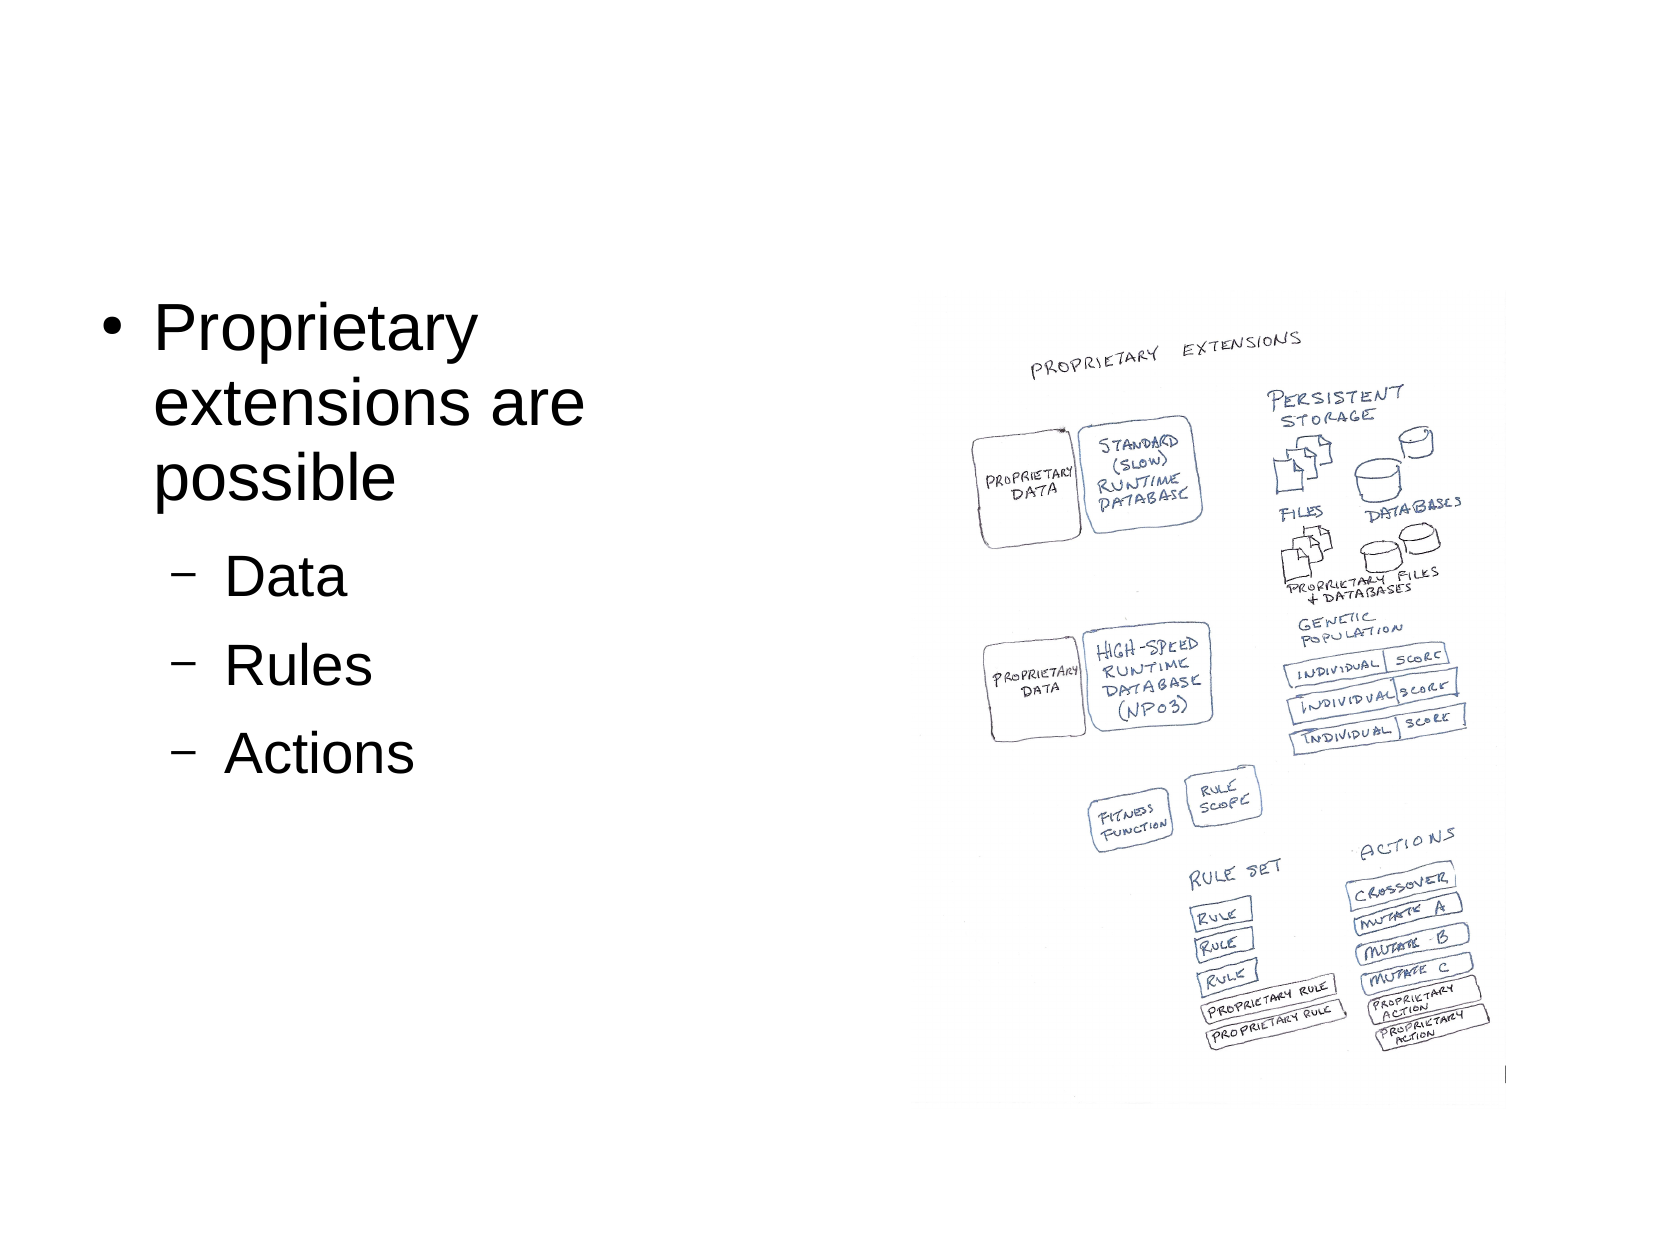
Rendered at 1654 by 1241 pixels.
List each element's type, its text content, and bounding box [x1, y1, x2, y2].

picture [911, 290, 1506, 1109]
list Proprietary extensions are possible Data Rules Actions [82, 290, 809, 1109]
